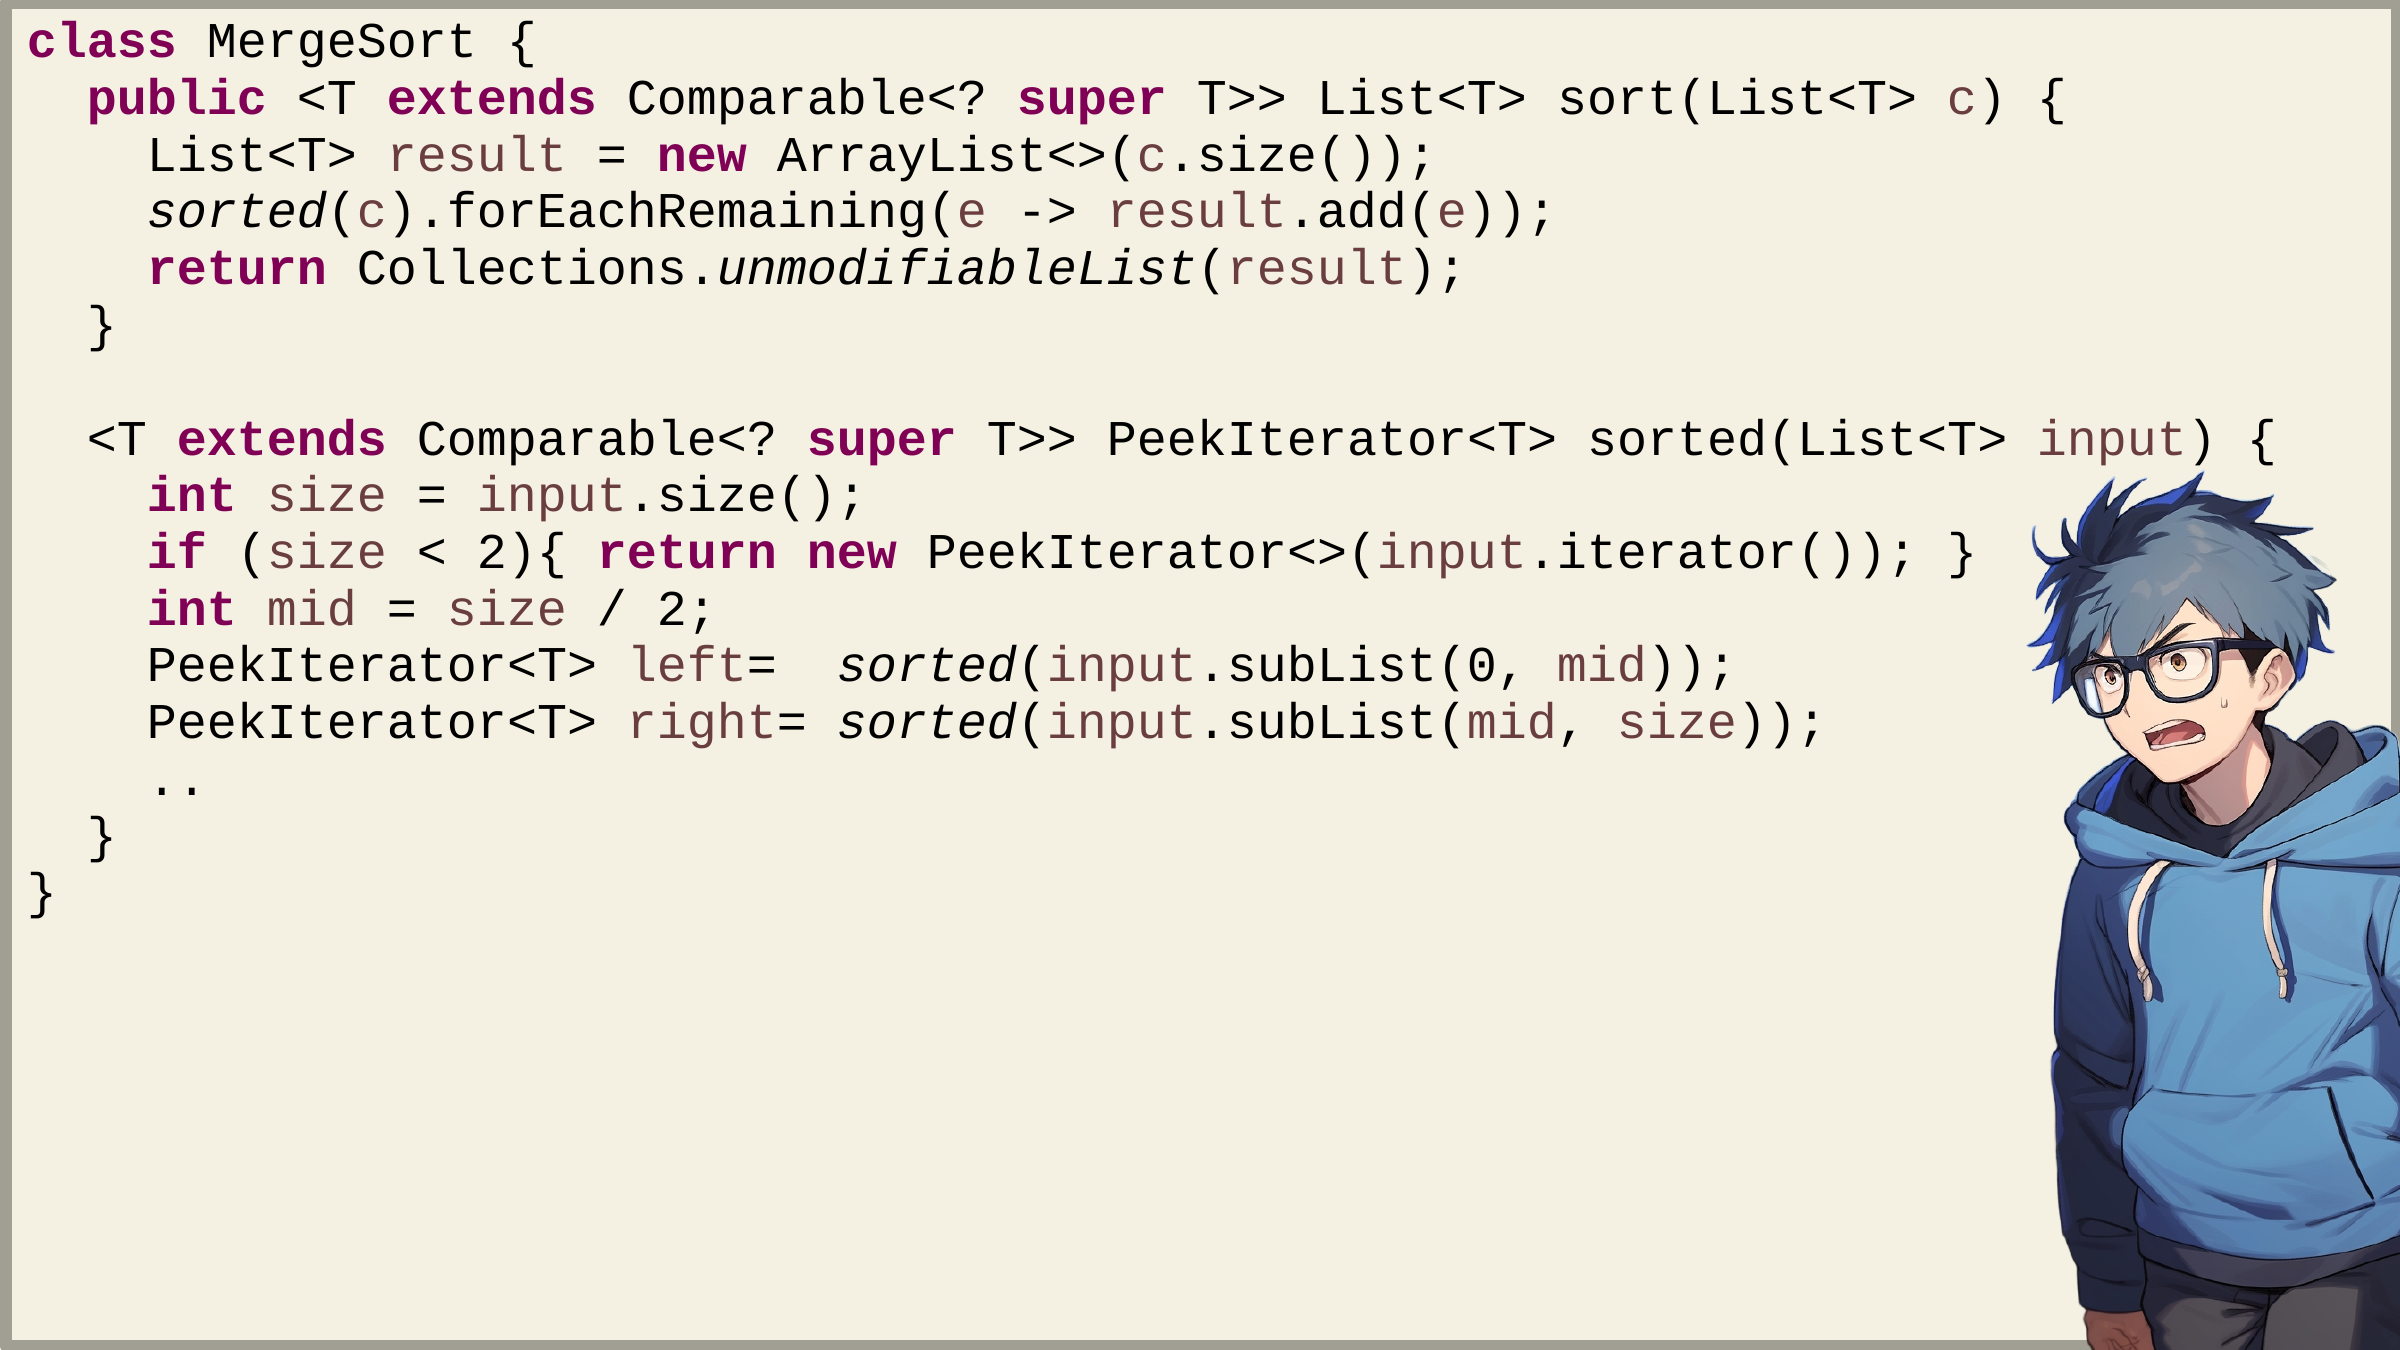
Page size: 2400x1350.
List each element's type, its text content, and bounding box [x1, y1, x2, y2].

picture [1961, 447, 2400, 1350]
text_box class MergeSort { public <T extends Comparable<? super T>> List<T> sort(List<T> c) { List<T> result = new ArrayList<>(c.size()); sorted(c).forEachRemaining(e -> result.add(e)); return Collections.unmodifiableList(result); } <T extends Comparable<? super T>> PeekIterator<T> sorted(List<T> input) { int size = input.size(); if (size < 2){ return new PeekIterator<>(input.iterator()); } int mid = size / 2; PeekIterator<T> left= sorted(input.subList(0, mid)); PeekIterator<T> right= sorted(input.subList(mid, size)); .. } } [5, 2, 2398, 1346]
